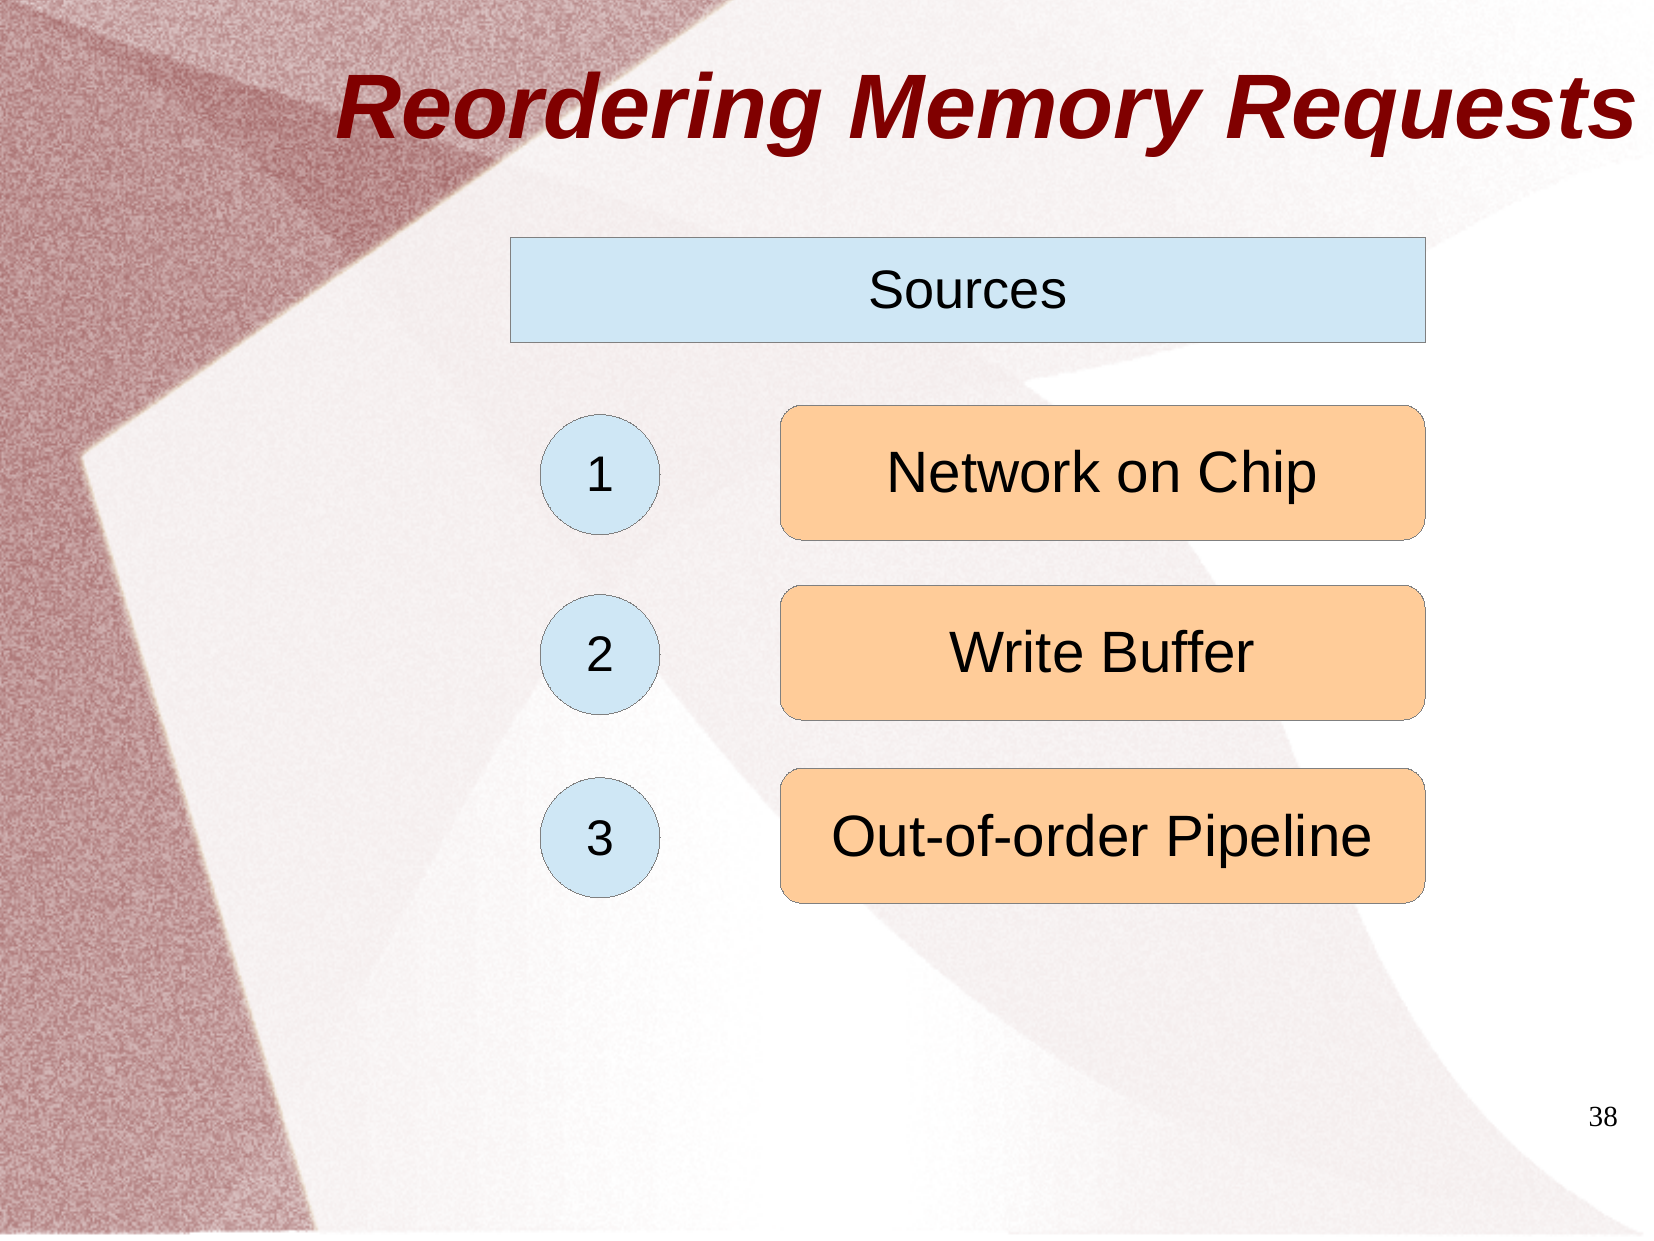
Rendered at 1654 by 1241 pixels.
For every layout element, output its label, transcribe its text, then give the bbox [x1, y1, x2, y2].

picture [0, 0, 1654, 1241]
text_box Sources [510, 237, 1426, 343]
title Reordering Memory Requests [240, 2, 1640, 211]
text_box 2 [540, 594, 661, 715]
text_box Out-of-order Pipeline [780, 768, 1426, 904]
text_box 1 [540, 414, 661, 535]
text_box Network on Chip [780, 405, 1426, 541]
text_box 3 [540, 777, 661, 898]
text_box Write Buffer [780, 585, 1426, 721]
